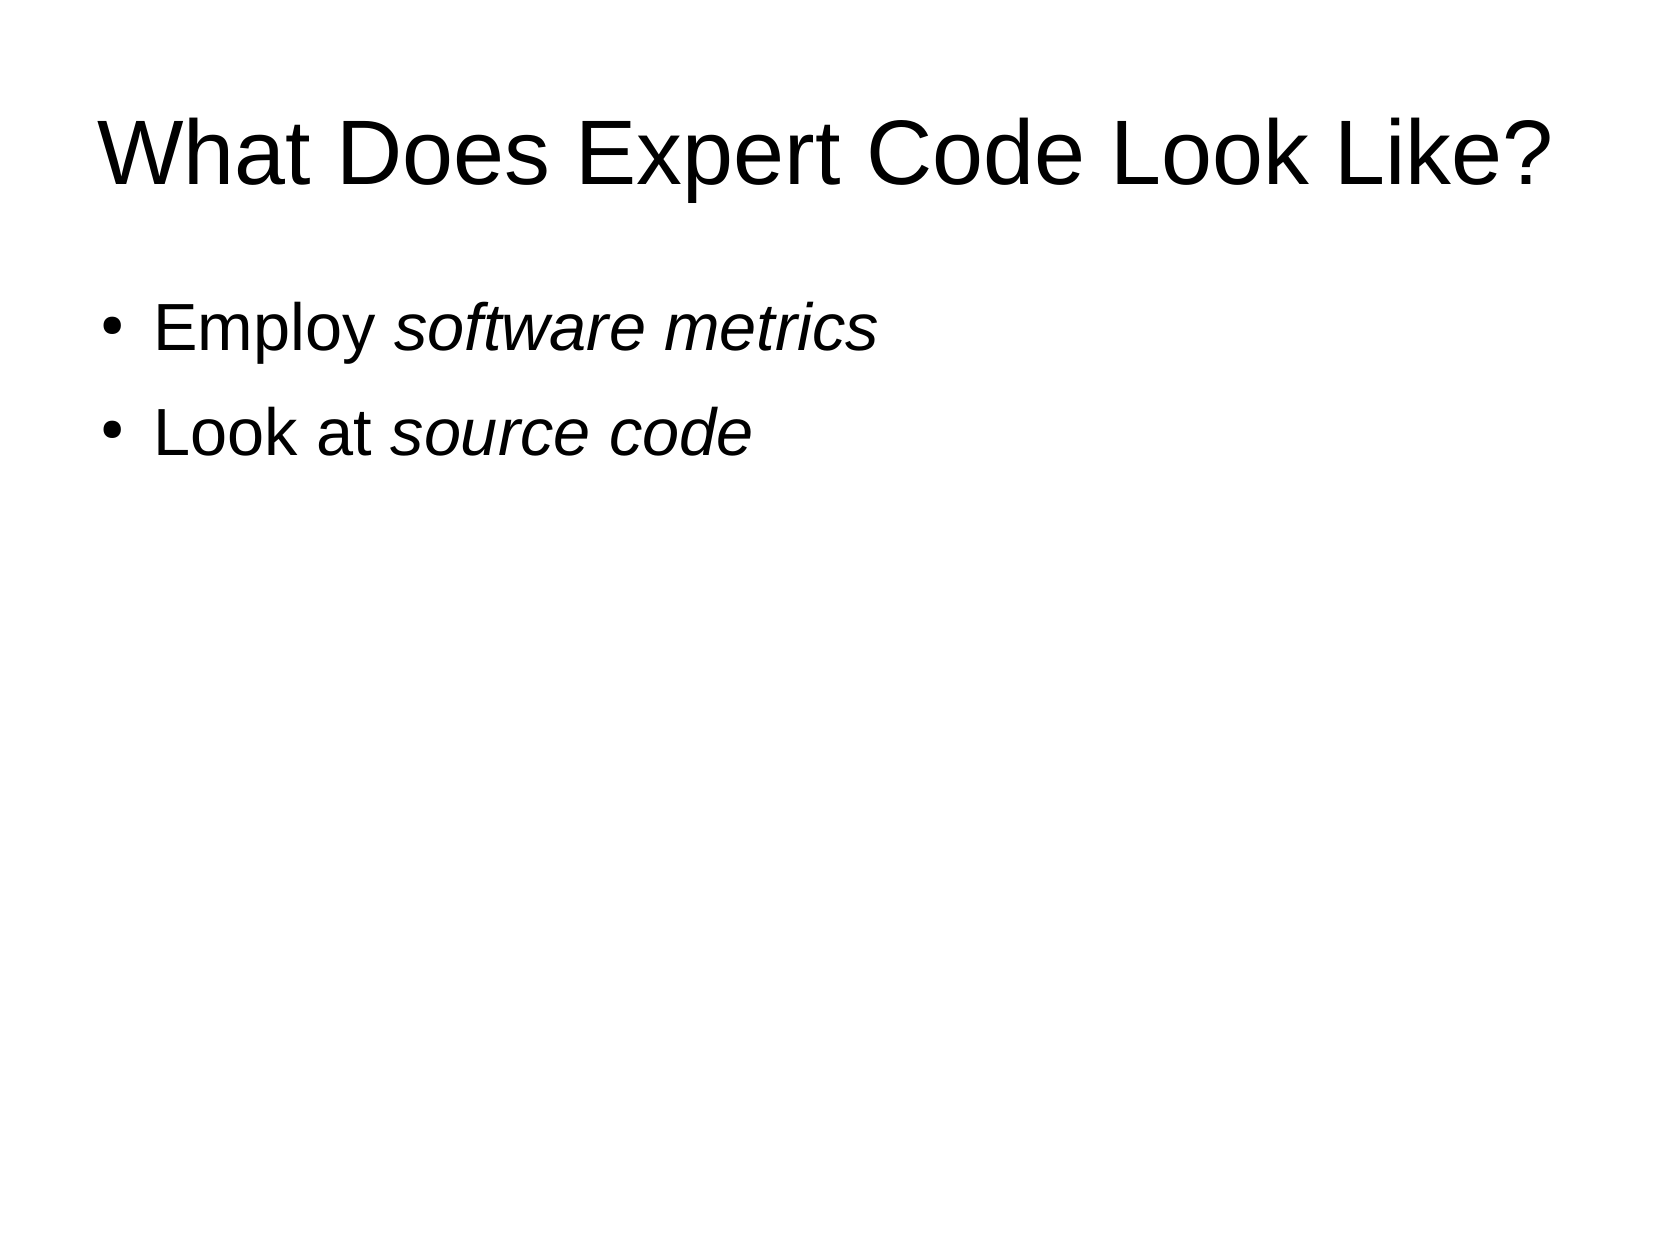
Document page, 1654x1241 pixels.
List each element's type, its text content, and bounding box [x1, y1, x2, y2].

title What Does Expert Code Look Like? [82, 49, 1571, 257]
list Employ software metrics Look at source code [82, 290, 1571, 1010]
